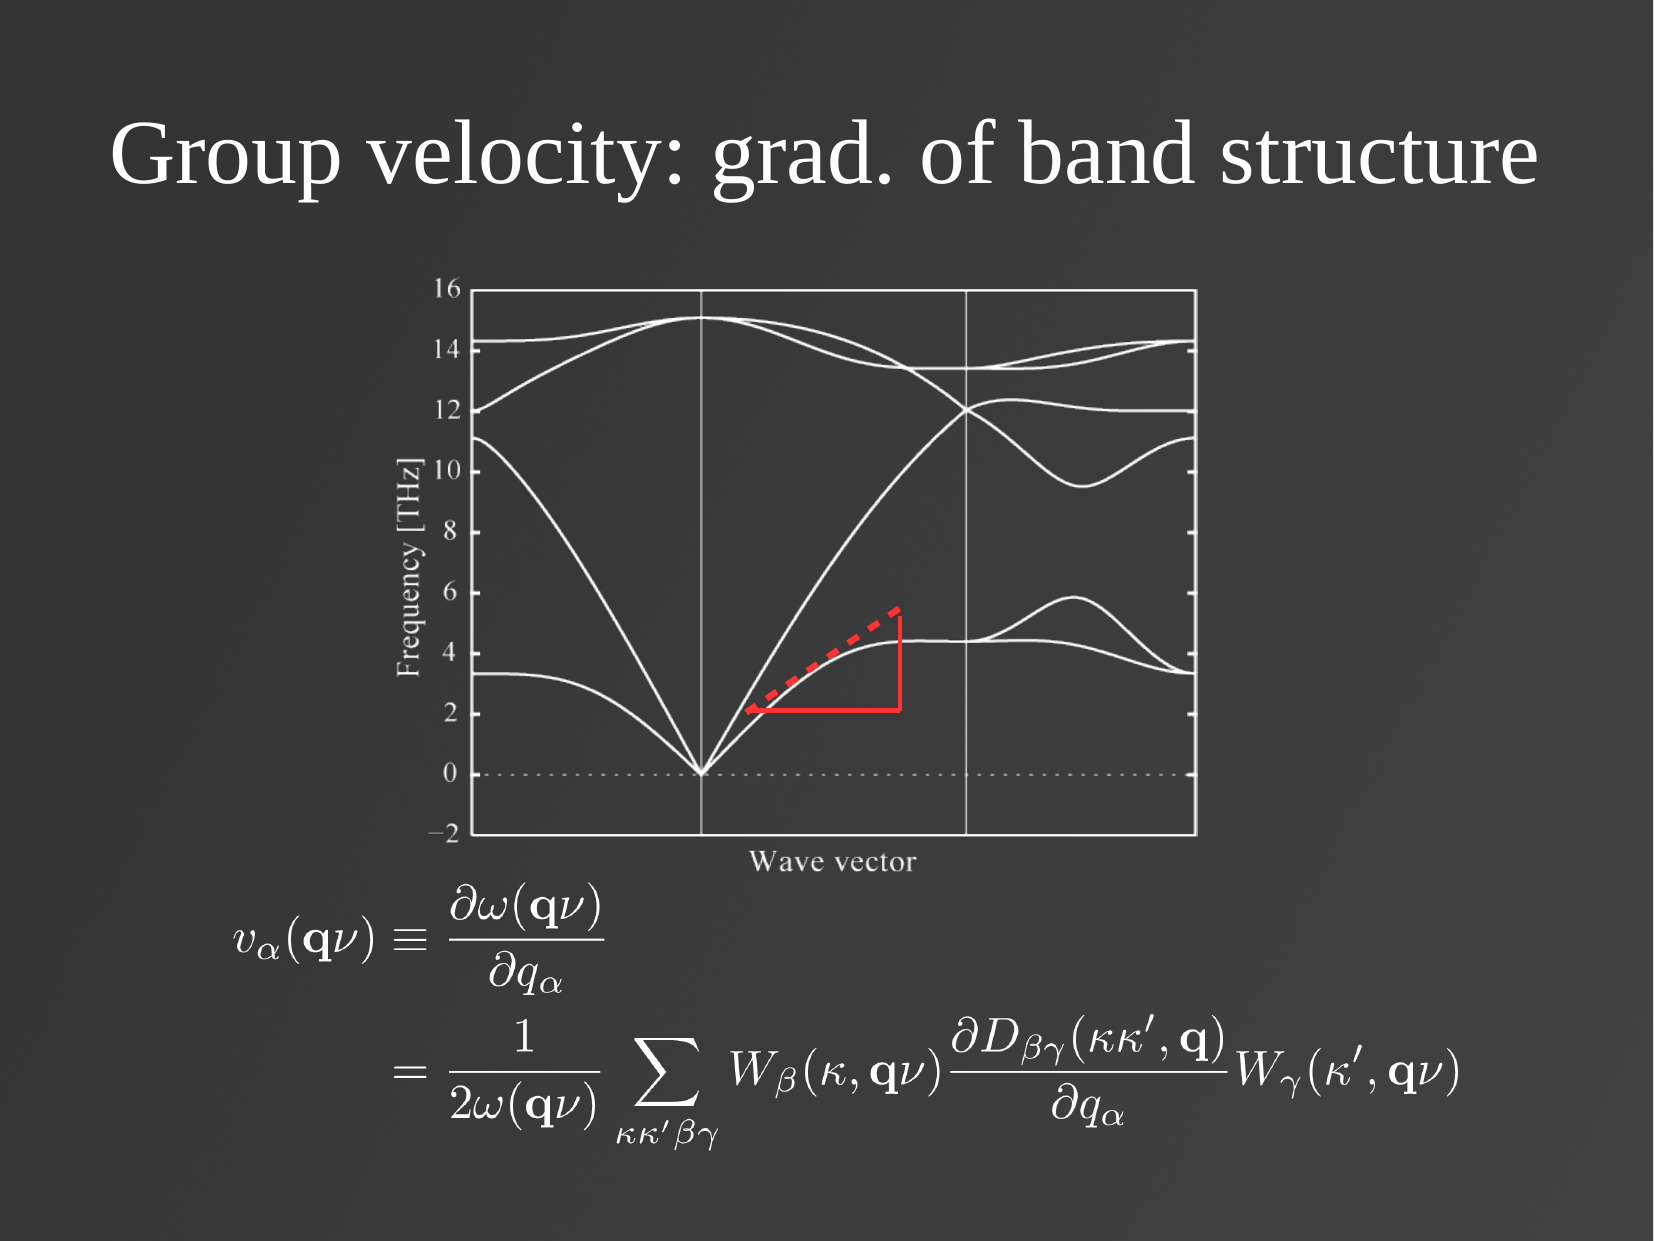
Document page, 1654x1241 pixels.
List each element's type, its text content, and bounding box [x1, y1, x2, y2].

title Group velocity: grad. of band structure [82, 49, 1571, 257]
picture [0, 0, 1654, 1241]
